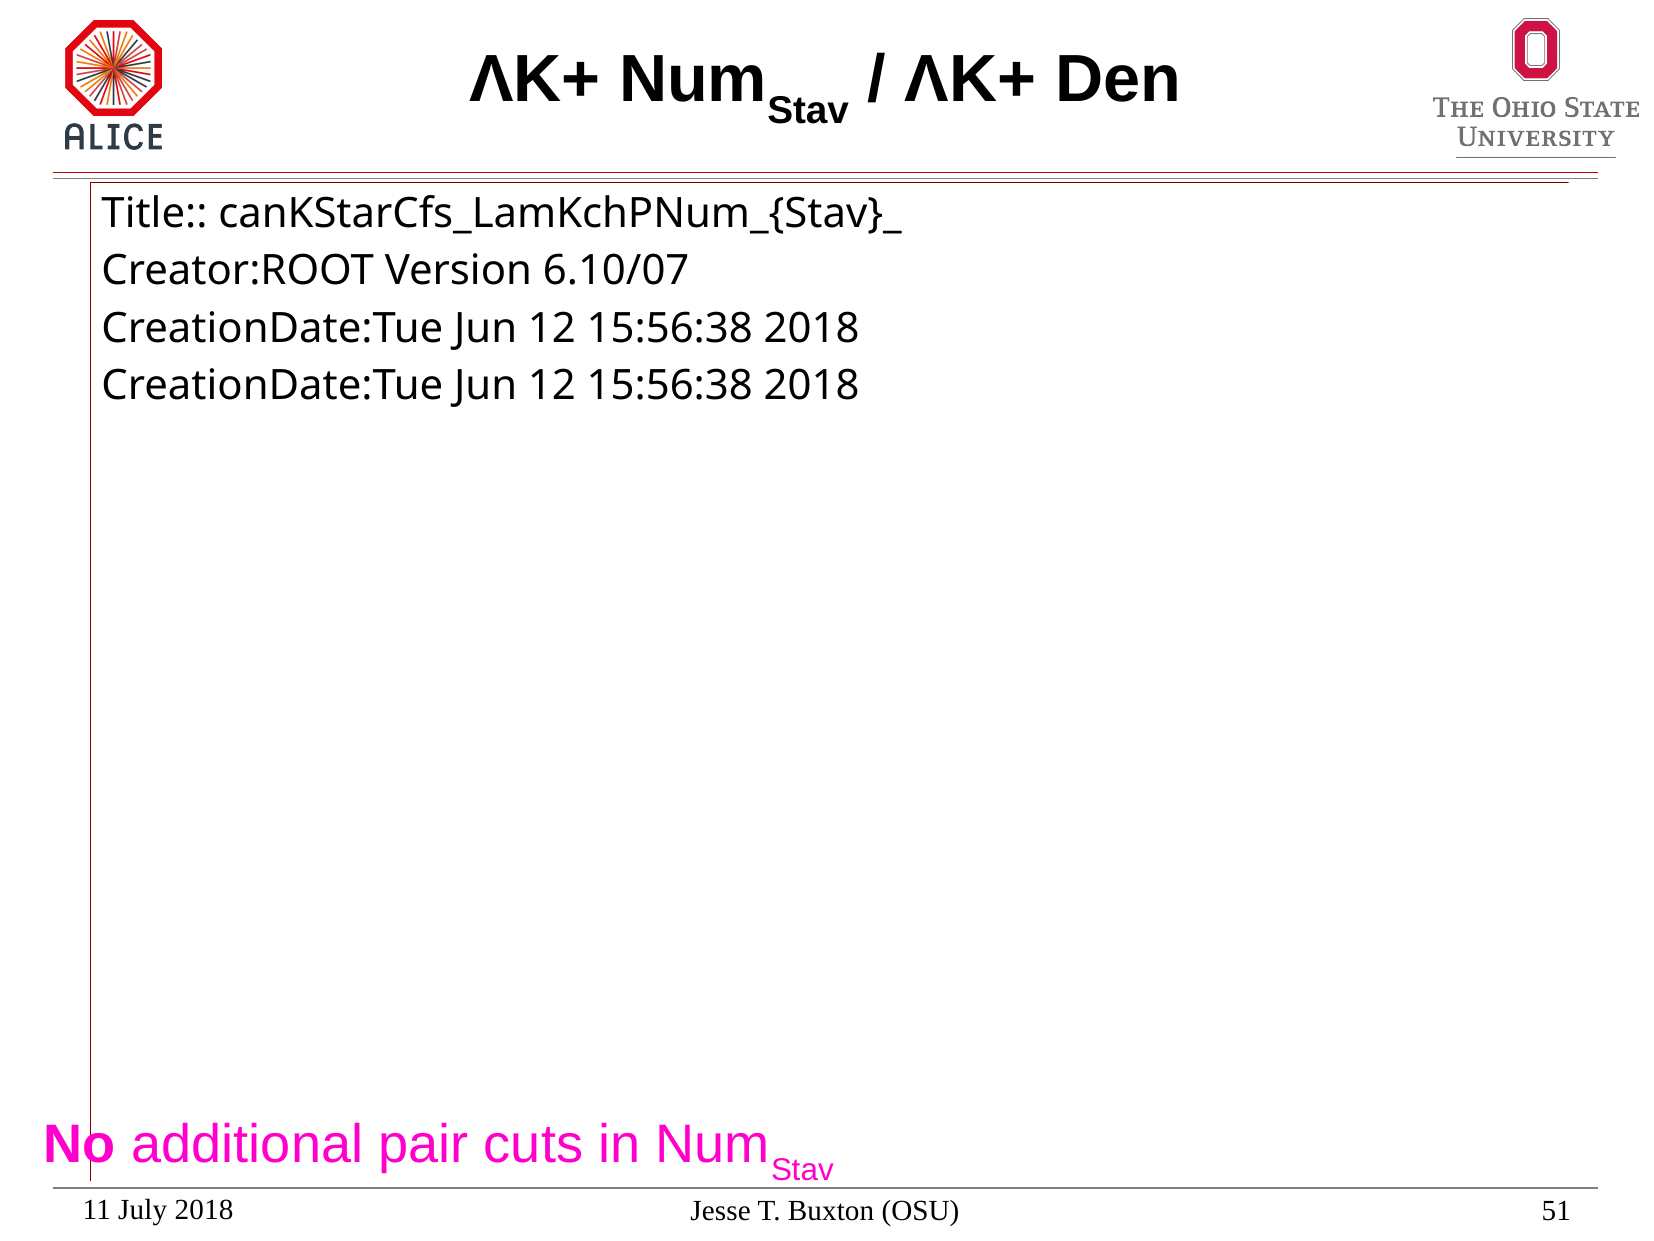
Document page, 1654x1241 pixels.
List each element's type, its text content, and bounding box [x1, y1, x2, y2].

title ΛK+ NumStav / ΛK+ Den [137, 1, 1513, 172]
text_box No additional pair cuts in NumStav [28, 1106, 976, 1195]
picture [65, 20, 137, 150]
picture [1513, 5, 1642, 171]
picture [87, 180, 1569, 1181]
